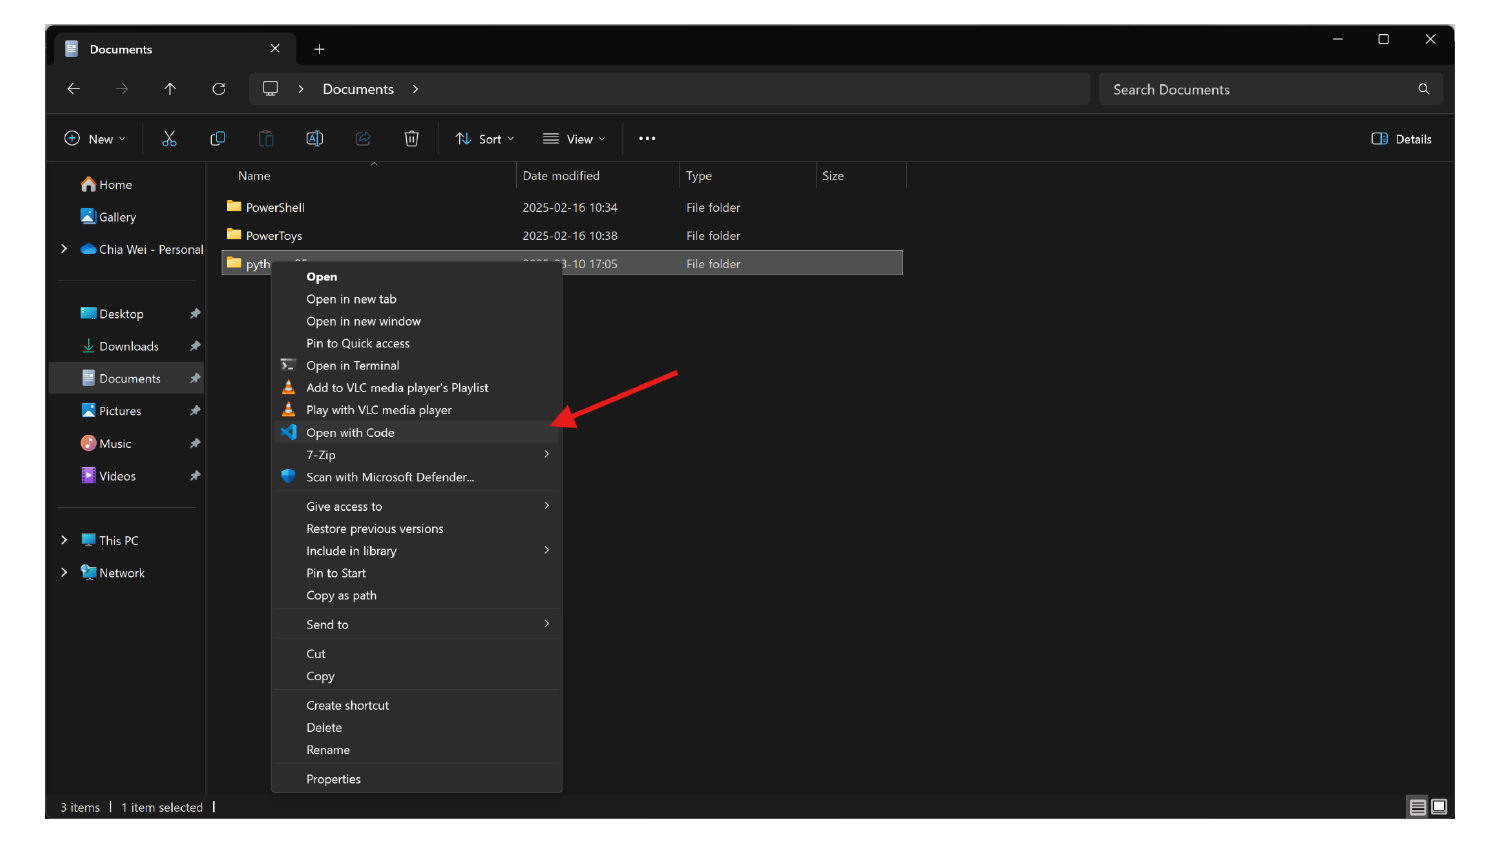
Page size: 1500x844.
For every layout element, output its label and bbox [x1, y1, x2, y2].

picture [45, 24, 1455, 819]
